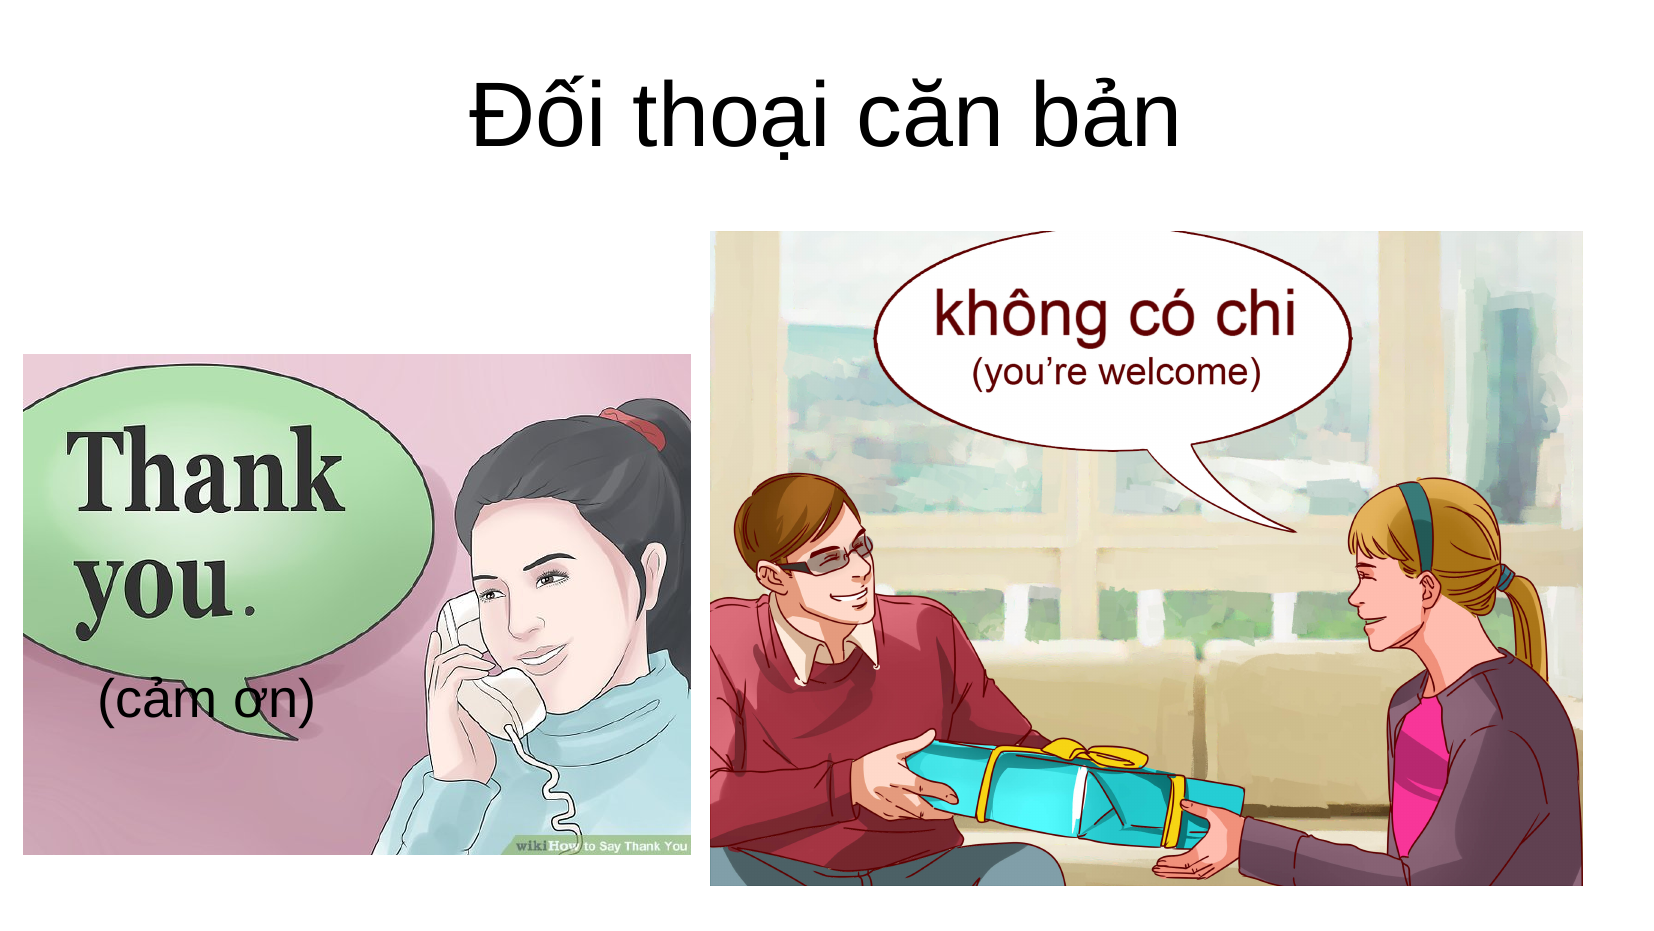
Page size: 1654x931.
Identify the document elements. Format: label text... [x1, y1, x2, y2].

picture [23, 354, 691, 855]
title Đối thoại căn bản [82, 37, 1571, 193]
picture [710, 231, 1583, 886]
text_box (cảm ơn) [82, 661, 355, 737]
